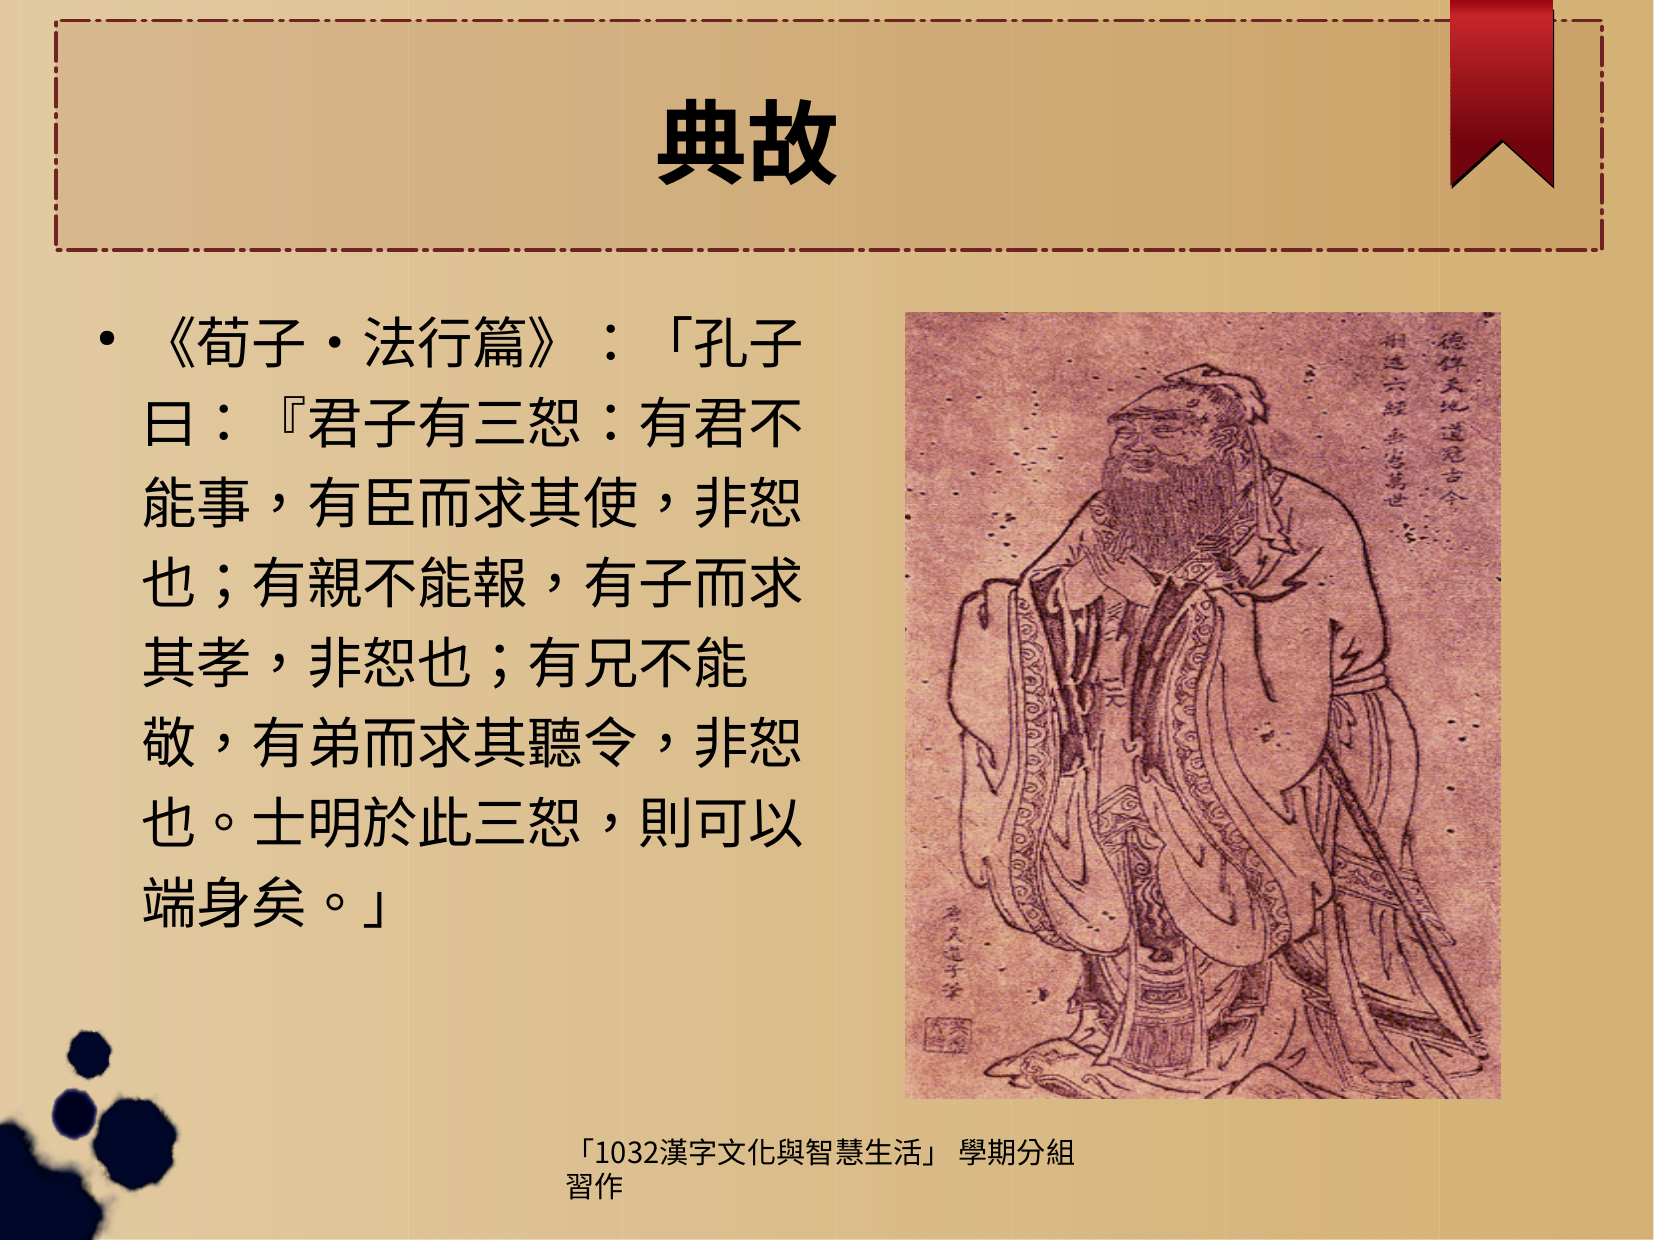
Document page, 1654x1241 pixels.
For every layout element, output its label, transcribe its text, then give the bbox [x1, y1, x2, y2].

list 《荀子•法行篇》：「孔子曰：『君子有三恕：有君不能事，有臣而求其使，非恕也；有親不能報，有子而求其孝，非恕也；有兄不能敬，有弟而求其聽令，非恕也。士明於此三恕，則可以端身矣。」 [82, 299, 809, 1019]
picture [905, 312, 1501, 1099]
title 典故 [82, 47, 1412, 229]
